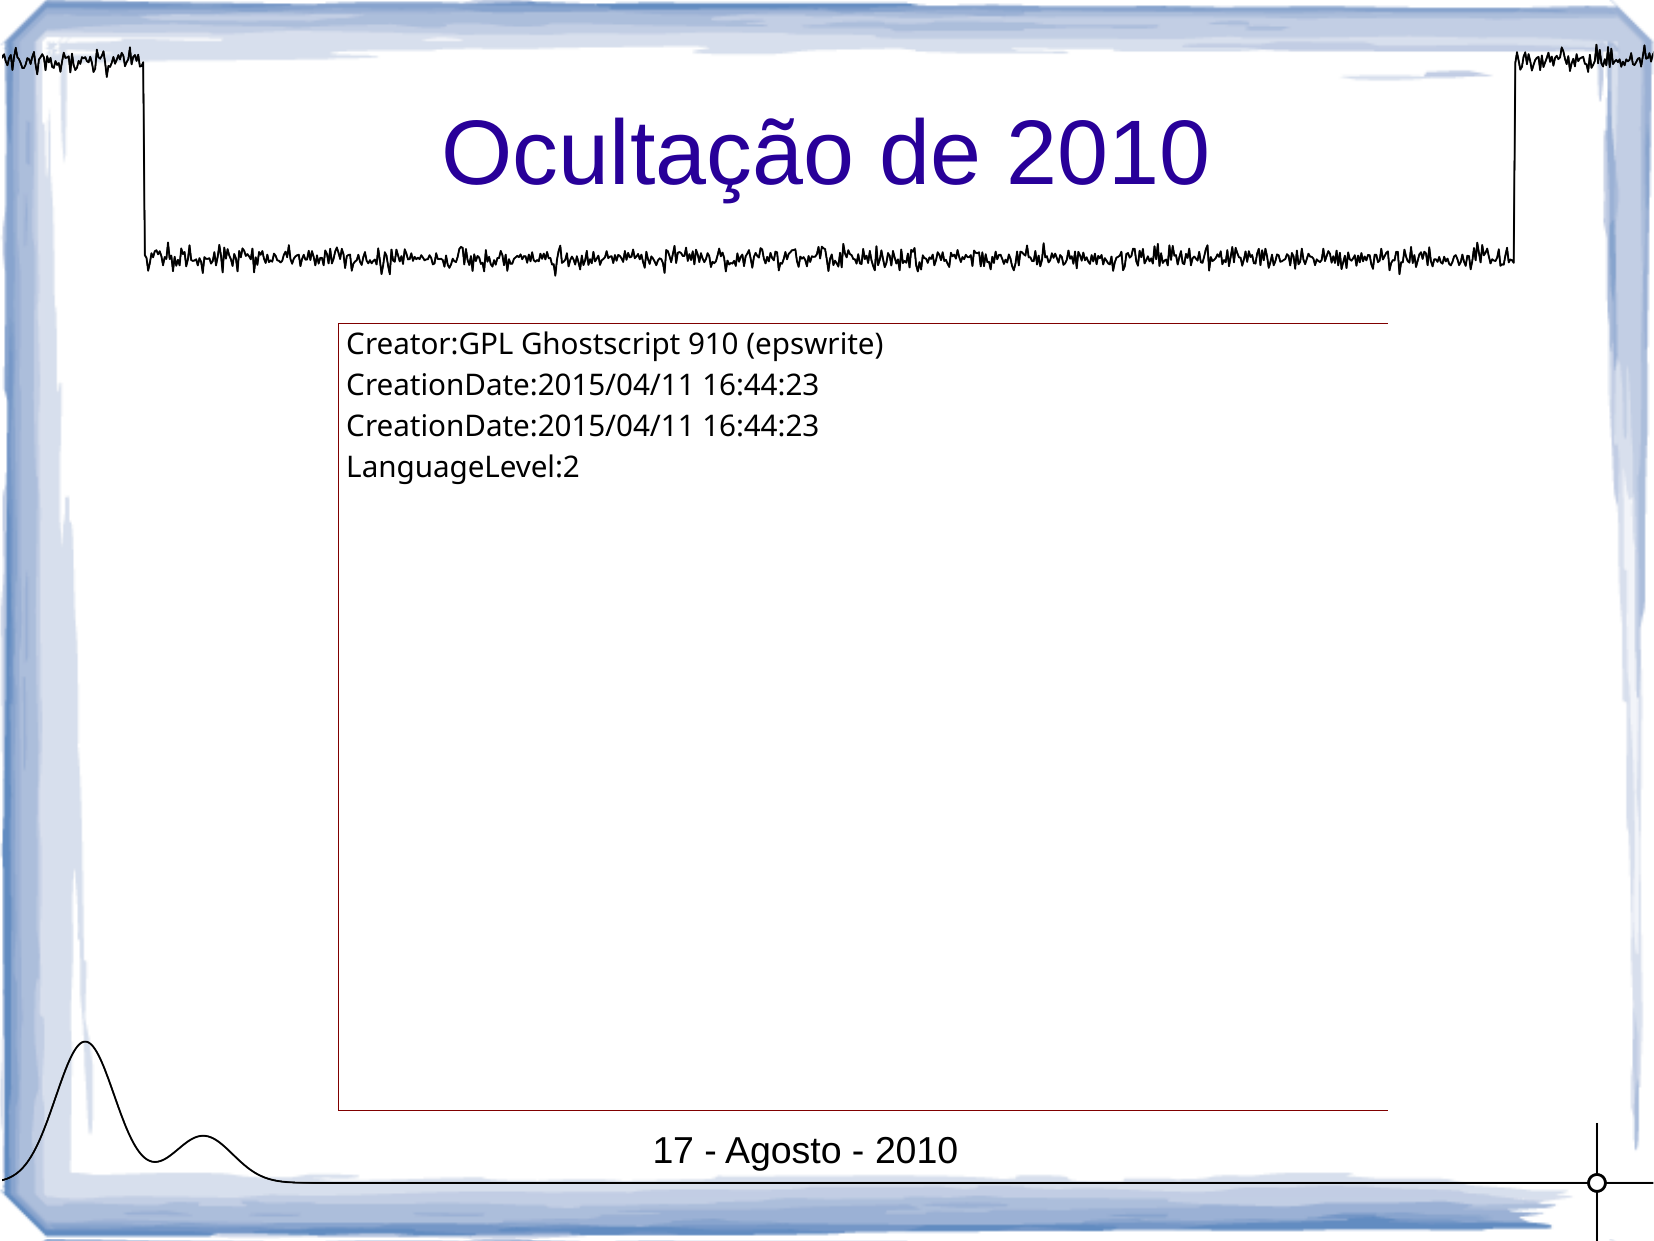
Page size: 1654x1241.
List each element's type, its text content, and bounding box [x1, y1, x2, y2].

text_box 17 - Agosto - 2010 [637, 1122, 974, 1179]
picture [0, 0, 1654, 1241]
